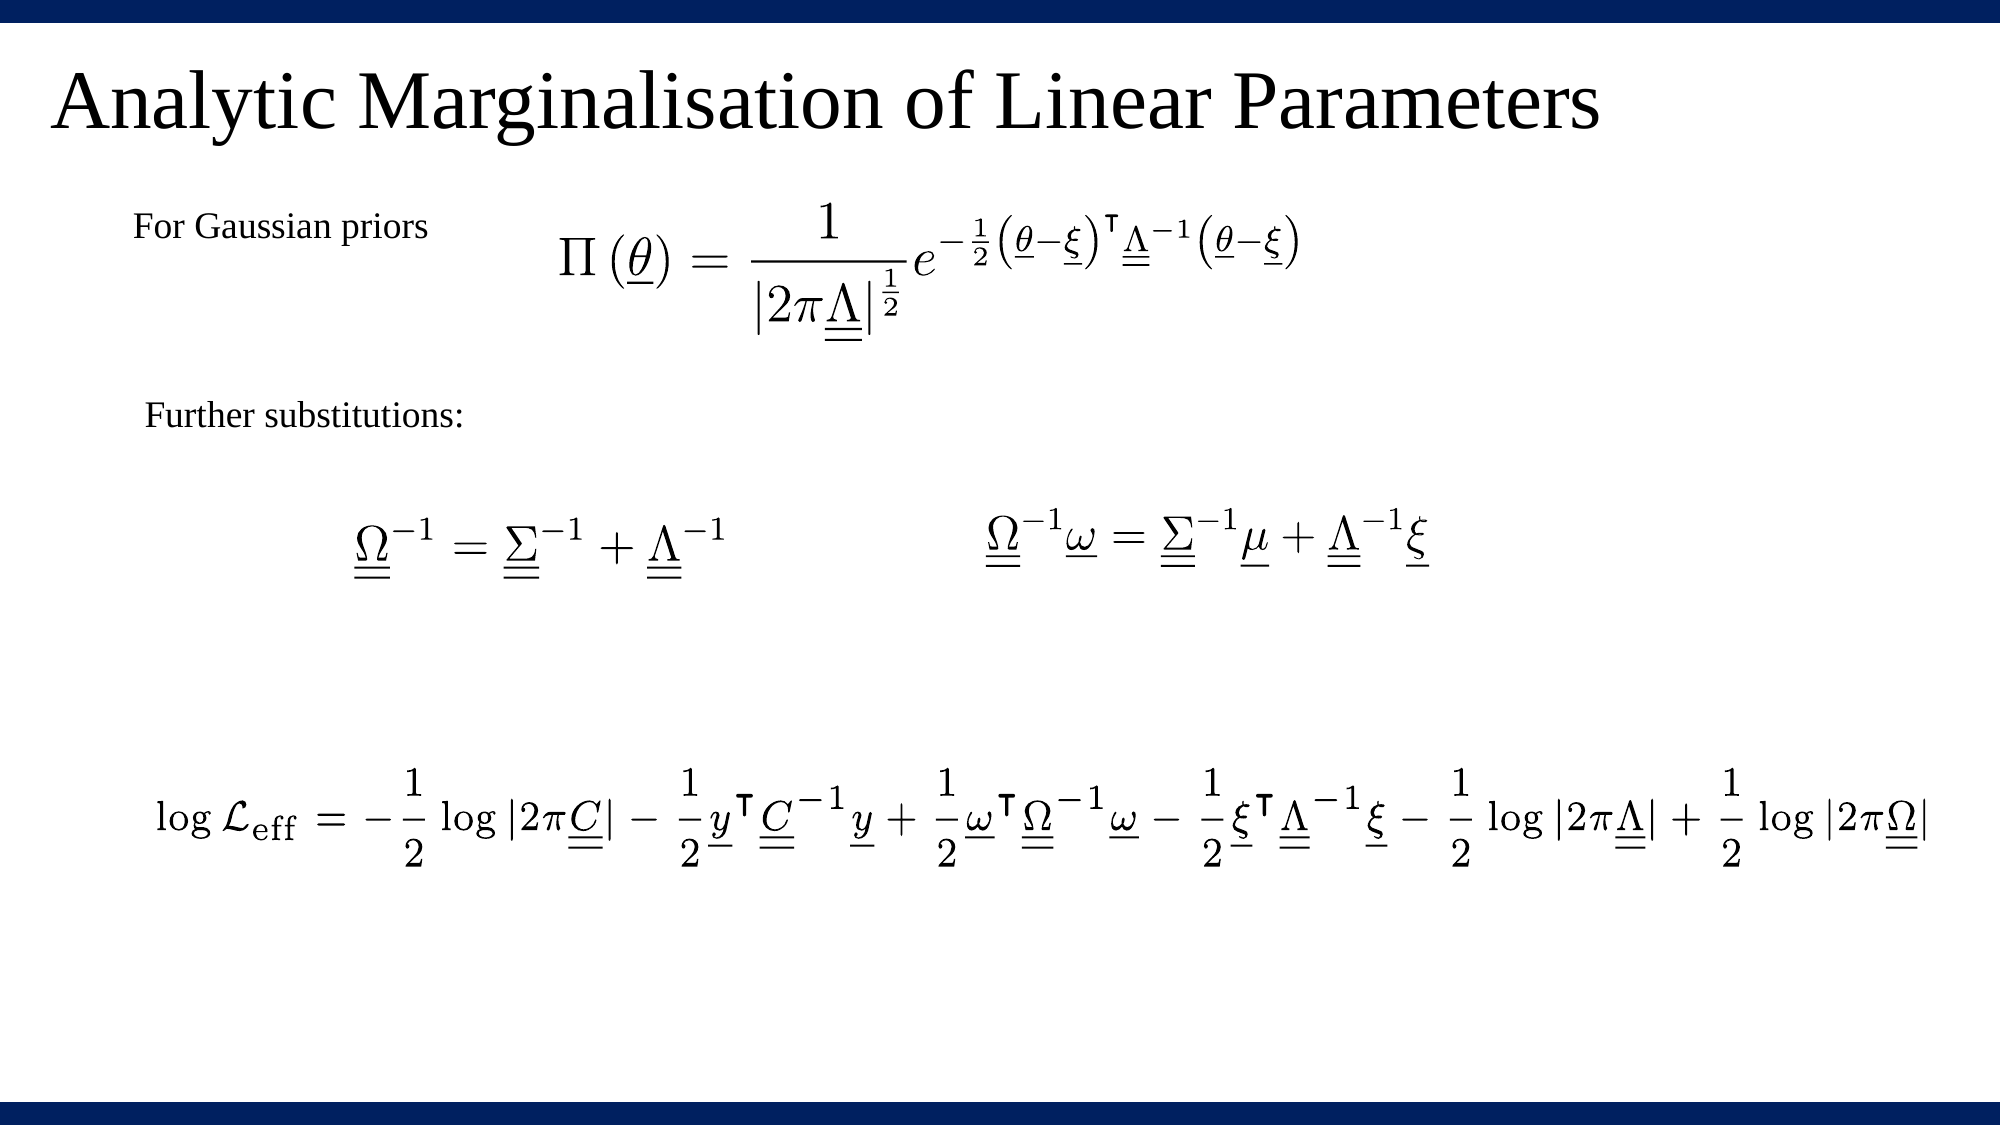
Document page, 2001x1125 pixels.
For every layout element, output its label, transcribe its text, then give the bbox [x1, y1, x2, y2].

text_box Analytic Marginalisation of Linear Parameters [35, 47, 1819, 247]
text_box [0, 1102, 2000, 1125]
text_box For Gaussian priors [118, 197, 780, 260]
picture [155, 767, 1926, 867]
picture [985, 507, 1430, 567]
picture [556, 200, 1300, 343]
text_box Further substitutions: [129, 386, 792, 449]
text_box [0, 0, 2000, 22]
picture [354, 517, 724, 579]
